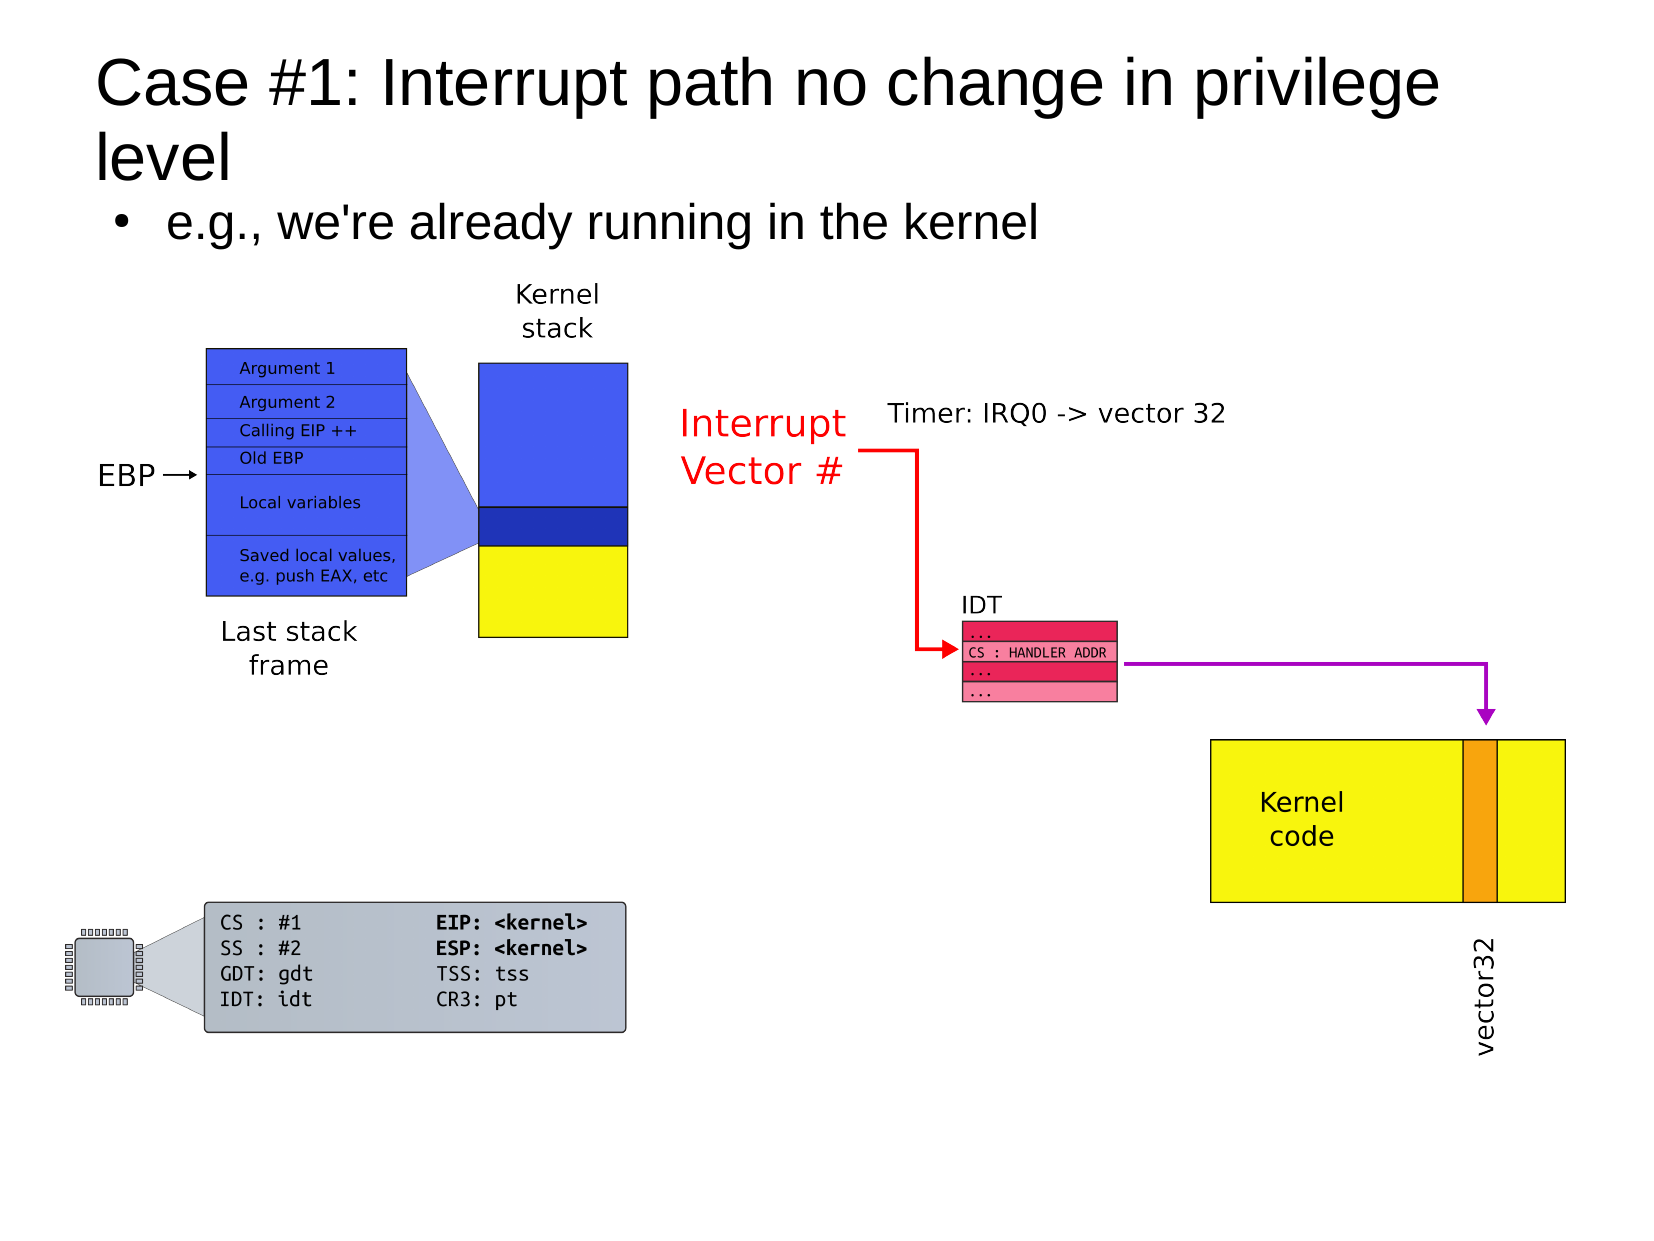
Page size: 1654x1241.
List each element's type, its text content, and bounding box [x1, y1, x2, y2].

picture [65, 283, 1566, 1056]
text_box Case #1: Interrupt path no change in privilege level e.g., we're already running in the kernel [80, 37, 1501, 263]
